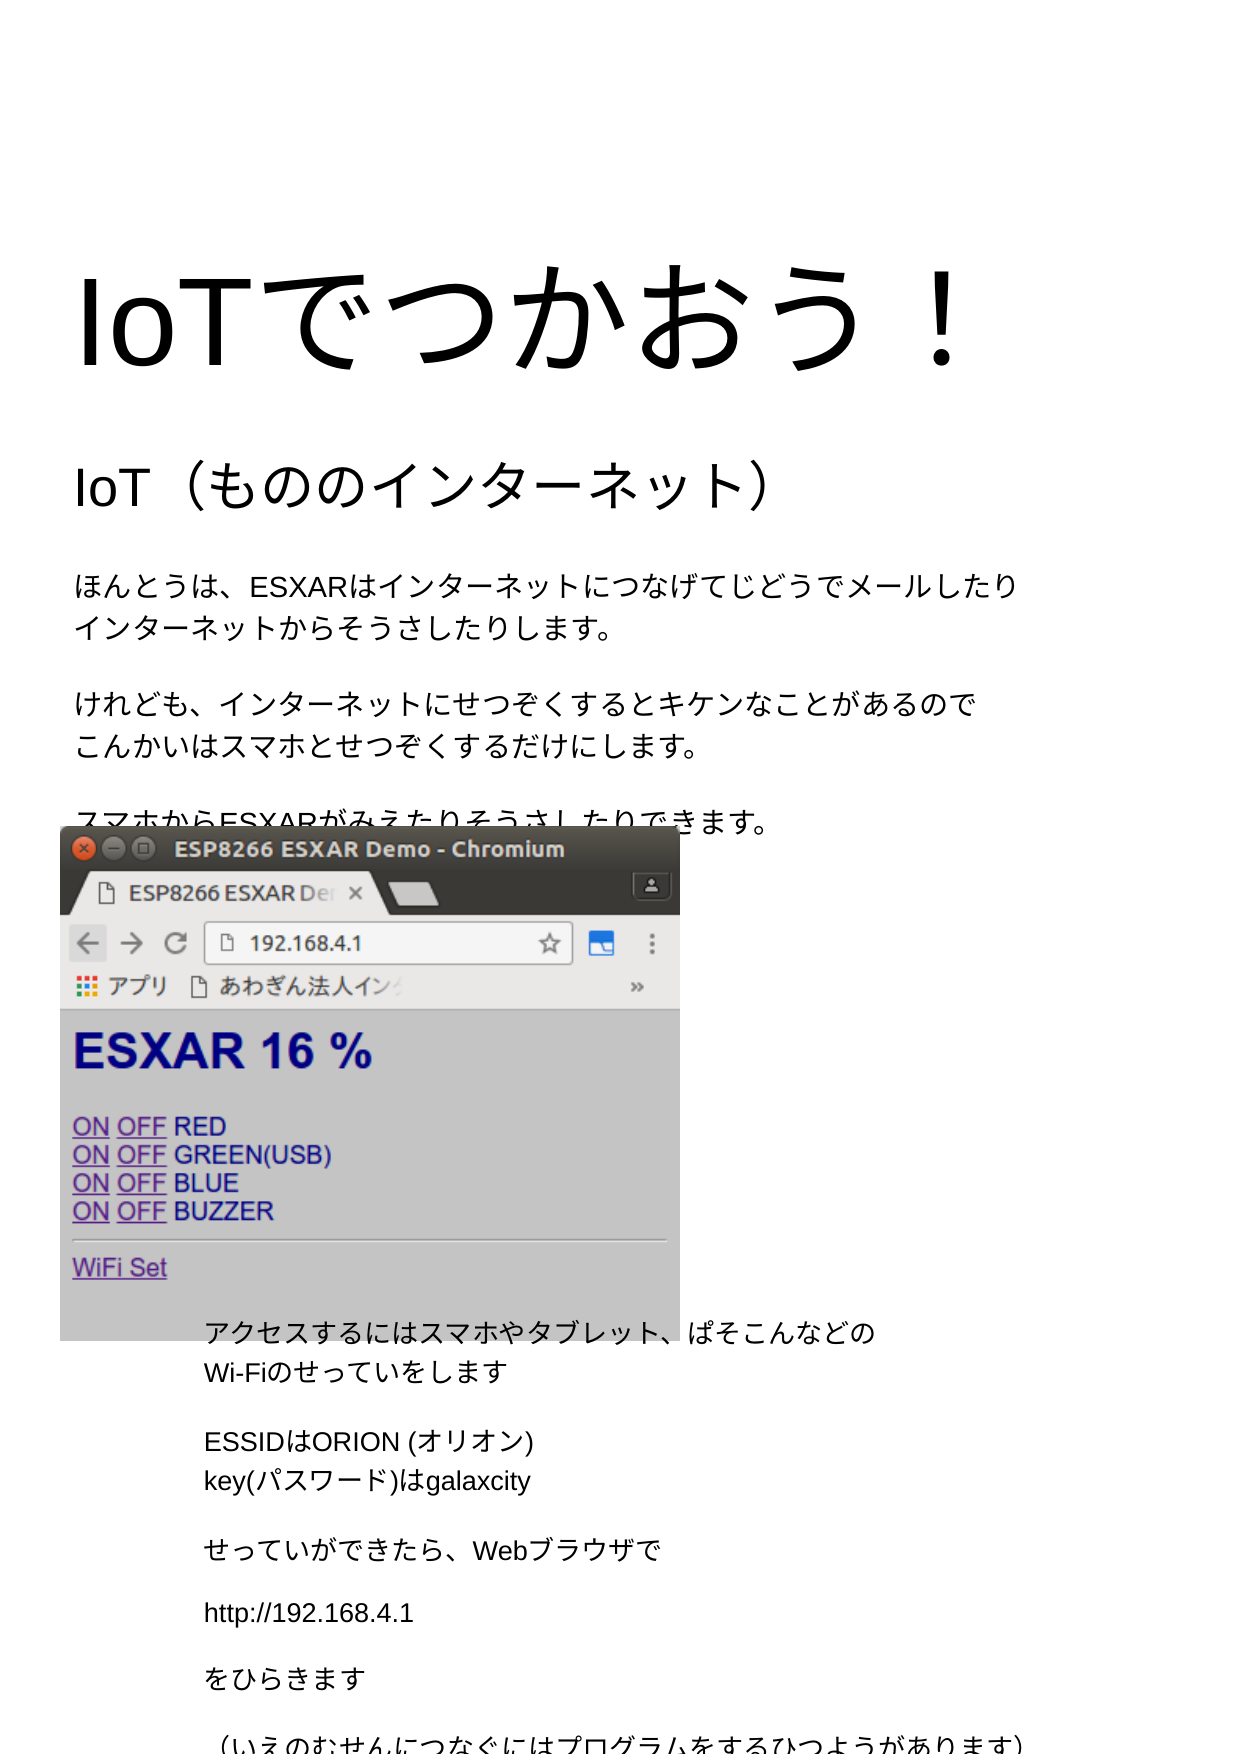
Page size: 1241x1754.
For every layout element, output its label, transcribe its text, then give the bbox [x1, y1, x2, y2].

text_box アクセスするにはスマホやタブレット、ぱそこんなどの Wi-Fiのせっていをします ESSIDはORION (オリオン) key(パスワード)はgalaxcity せっていができたら、Webブラウザで http://192.168.4.1 をひらきます （いえのむせんにつなぐにはプログラムをするひつようがあります） [189, 1305, 951, 1704]
text_box IoTでつかおう！ IoT（もののインターネット） ほんとうは、ESXARはインターネットにつなげてじどうでメールしたり インターネットからそうさしたりします。 けれども、インターネットにせつぞくするとキケンなことがあるので こんかいはスマホとせつぞくするだけにします。 スマホからESXARがみえたりそうさしたりできます。 [59, 212, 1188, 1747]
picture [60, 826, 680, 1341]
